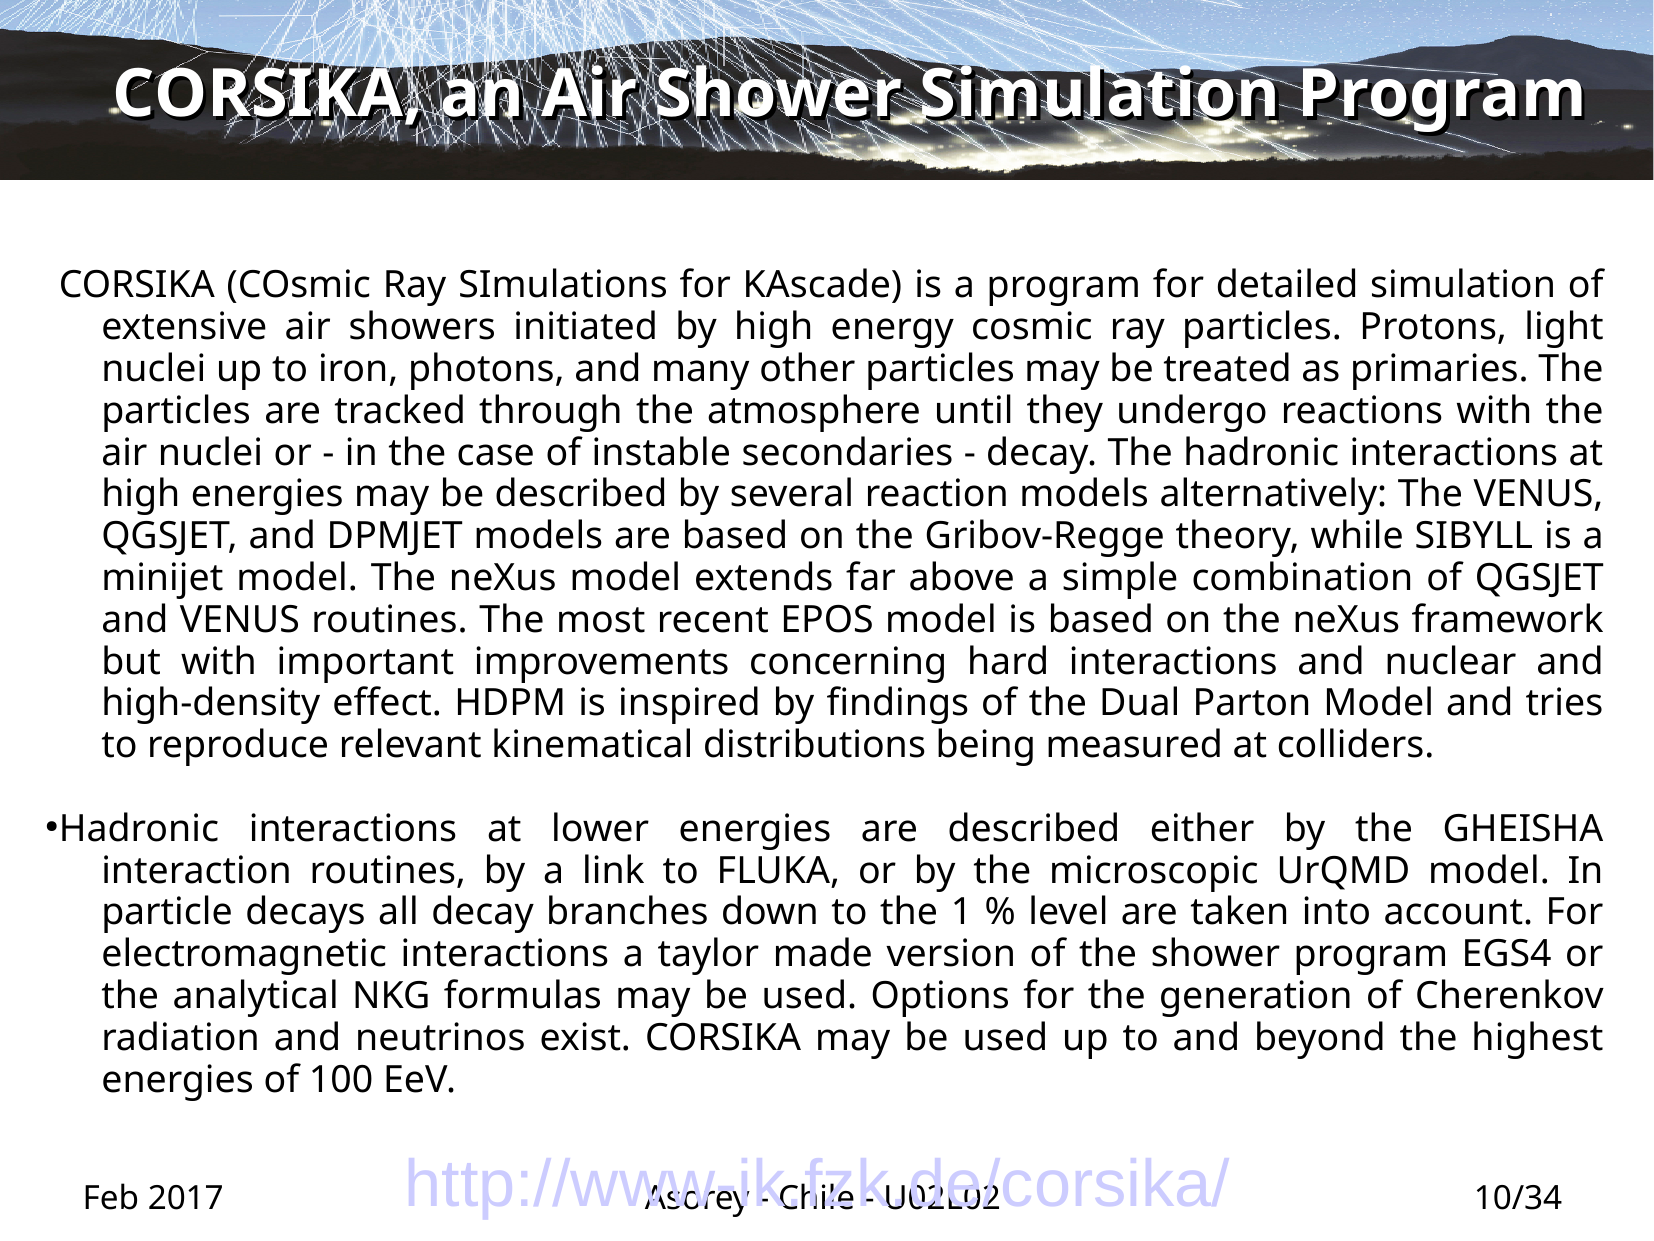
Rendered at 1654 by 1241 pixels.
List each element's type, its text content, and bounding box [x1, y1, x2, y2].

title CORSIKA, an Air Shower Simulation Program [45, 15, 1606, 166]
text_box http://www-ik.fzk.de/corsika/ [390, 1140, 1245, 1230]
picture [0, 0, 1654, 180]
subtitle CORSIKA (COsmic Ray SImulations for KAscade) is a program for detailed simulation of extensive air showers initiated by high energy cosmic ray particles. Protons, light nuclei up to iron, photons, and many other particles may be treated as primaries. The particles are tracked through the atmosphere until they undergo reactions with the air nuclei or - in the case of instable secondaries - decay. The hadronic interactions at high energies may be described by several reaction models alternatively: The VENUS, QGSJET, and DPMJET models are based on the Gribov-Regge theory, while SIBYLL is a minijet model. The neXus model extends far above a simple combination of QGSJET and VENUS routines. The most recent EPOS model is based on the neXus framework but with important improvements concerning hard interactions and nuclear and high-density effect. HDPM is inspired by findings of the Dual Parton Model and tries to reproduce relevant kinematical distributions being measured at colliders. Hadronic interactions at lower energies are described either by the GHEISHA interaction routines, by a link to FLUKA, or by the microscopic UrQMD model. In particle decays all decay branches down to the 1 % level are taken into account. For electromagnetic interactions a taylor made version of the shower program EGS4 or the analytical NKG formulas may be used. Options for the generation of Cherenkov radiation and neutrinos exist. CORSIKA may be used up to and beyond the highest energies of 100 EeV. [45, 210, 1606, 1156]
